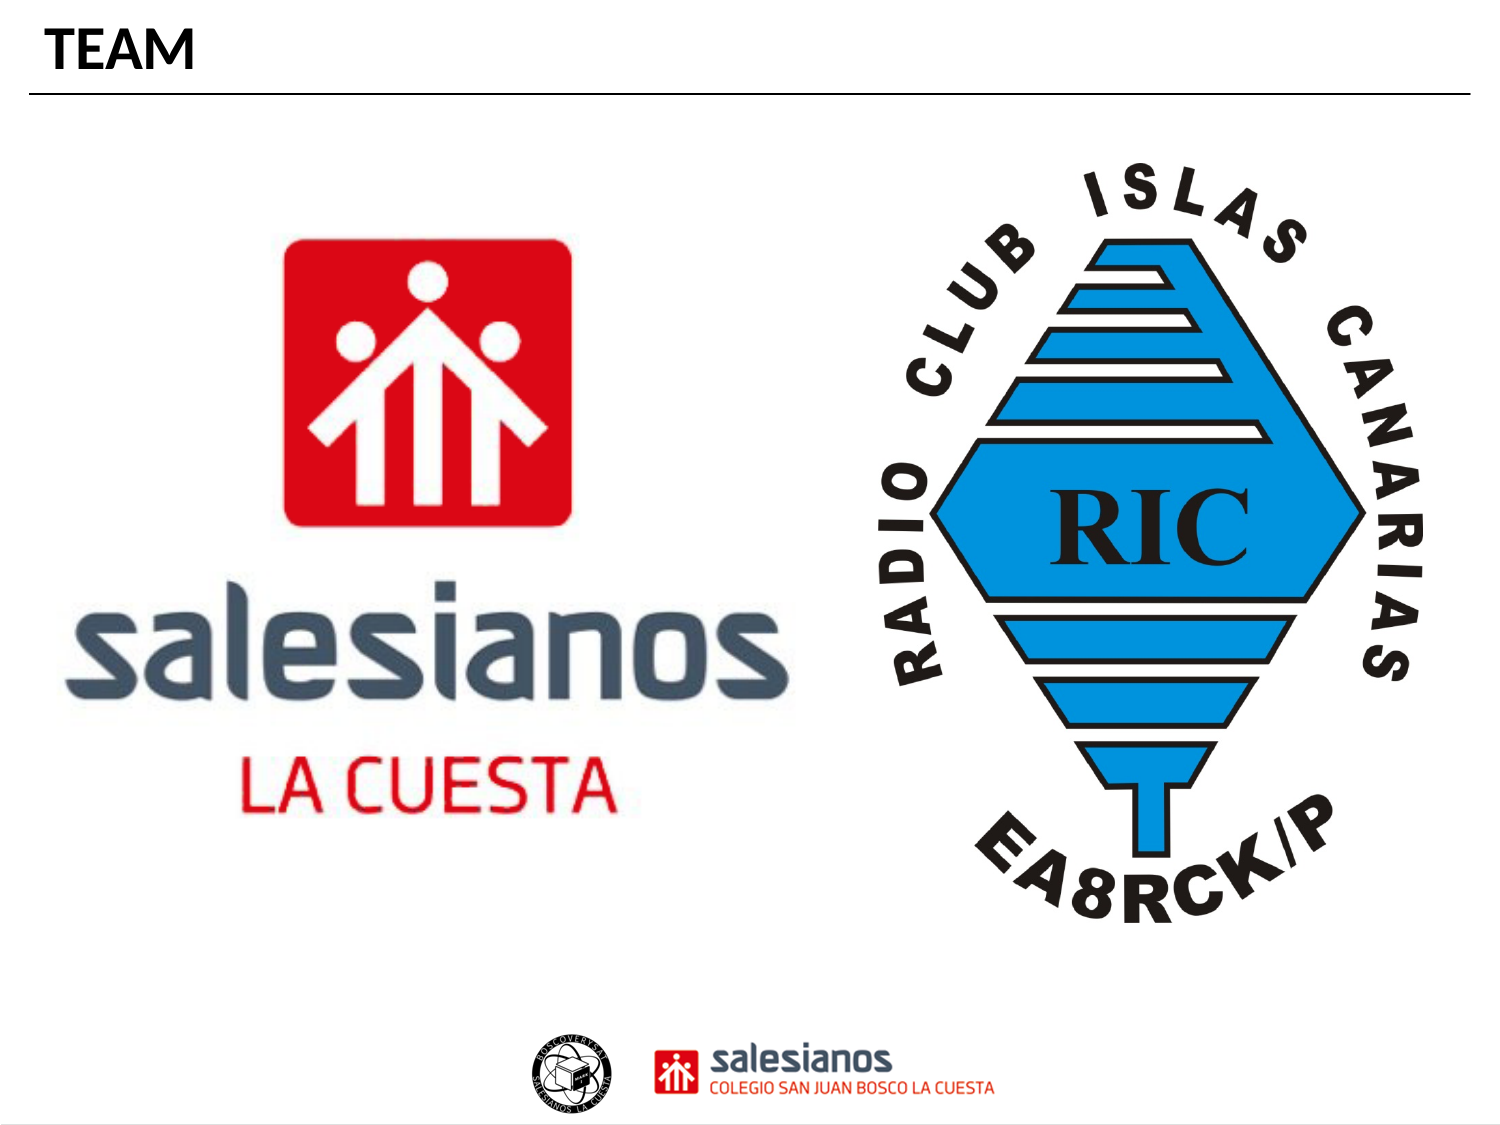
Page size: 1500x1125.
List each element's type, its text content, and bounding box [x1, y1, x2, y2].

picture [0, 0, 1500, 1125]
text_box TEAM [29, 0, 1472, 90]
